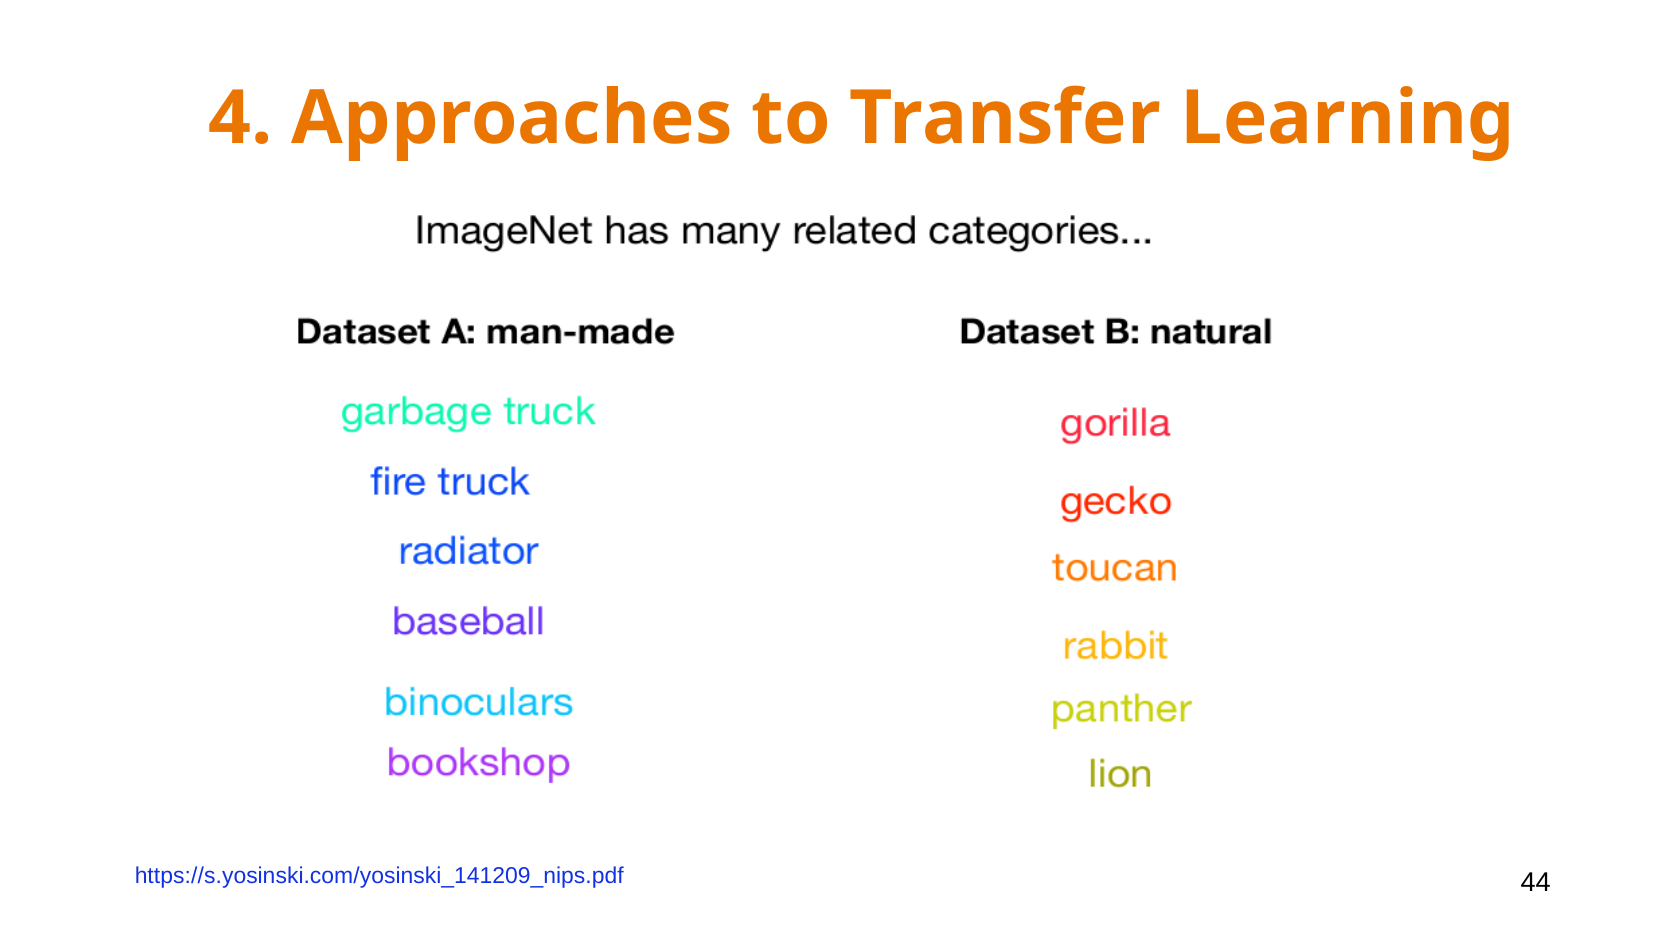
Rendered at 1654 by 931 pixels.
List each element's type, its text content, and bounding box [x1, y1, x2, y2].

text_box https://s.yosinski.com/yosinski_141209_nips.pdf [120, 855, 676, 896]
picture [298, 212, 1275, 803]
title 4. Approaches to Transfer Learning [82, 37, 1571, 193]
